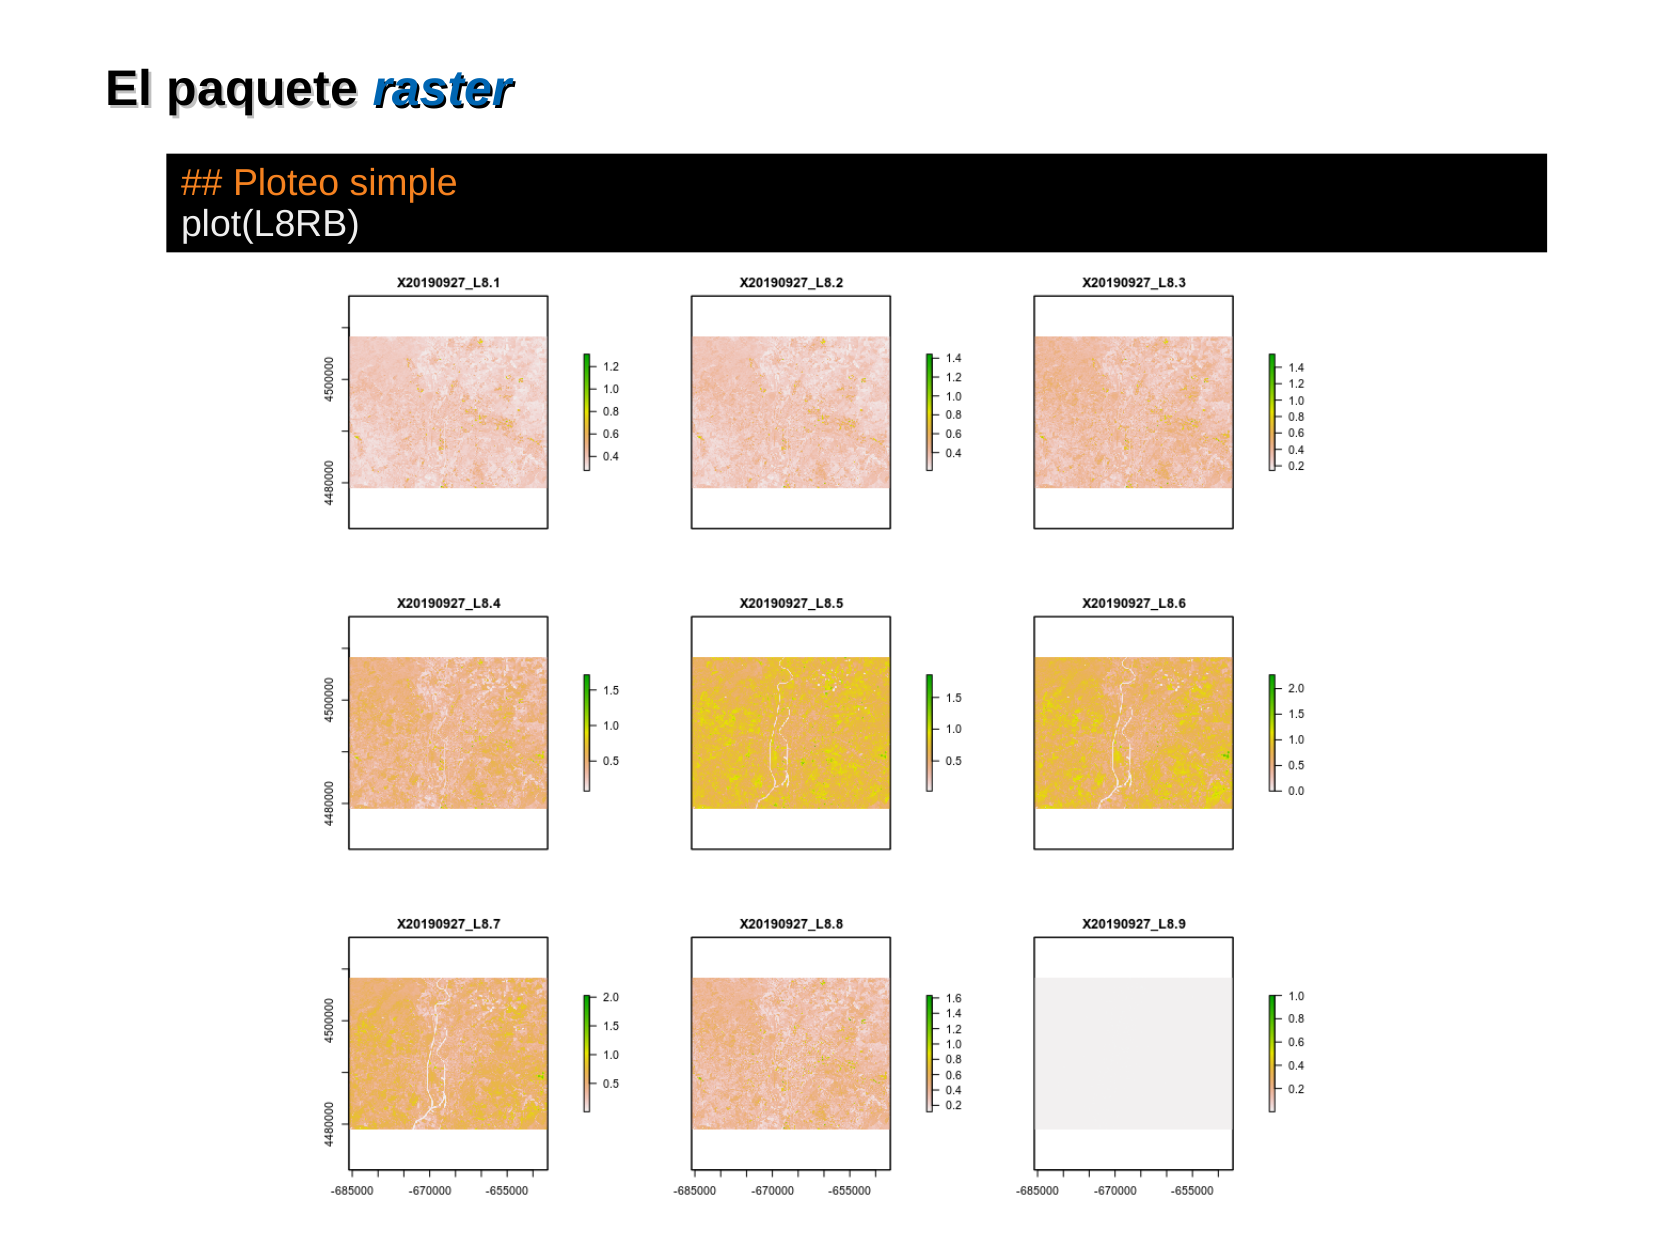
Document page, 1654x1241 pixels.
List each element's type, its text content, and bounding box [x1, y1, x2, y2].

text_box ## Ploteo simple plot(L8RB) [166, 153, 1548, 253]
text_box El paquete raster [90, 53, 685, 134]
picture [301, 253, 1329, 1214]
